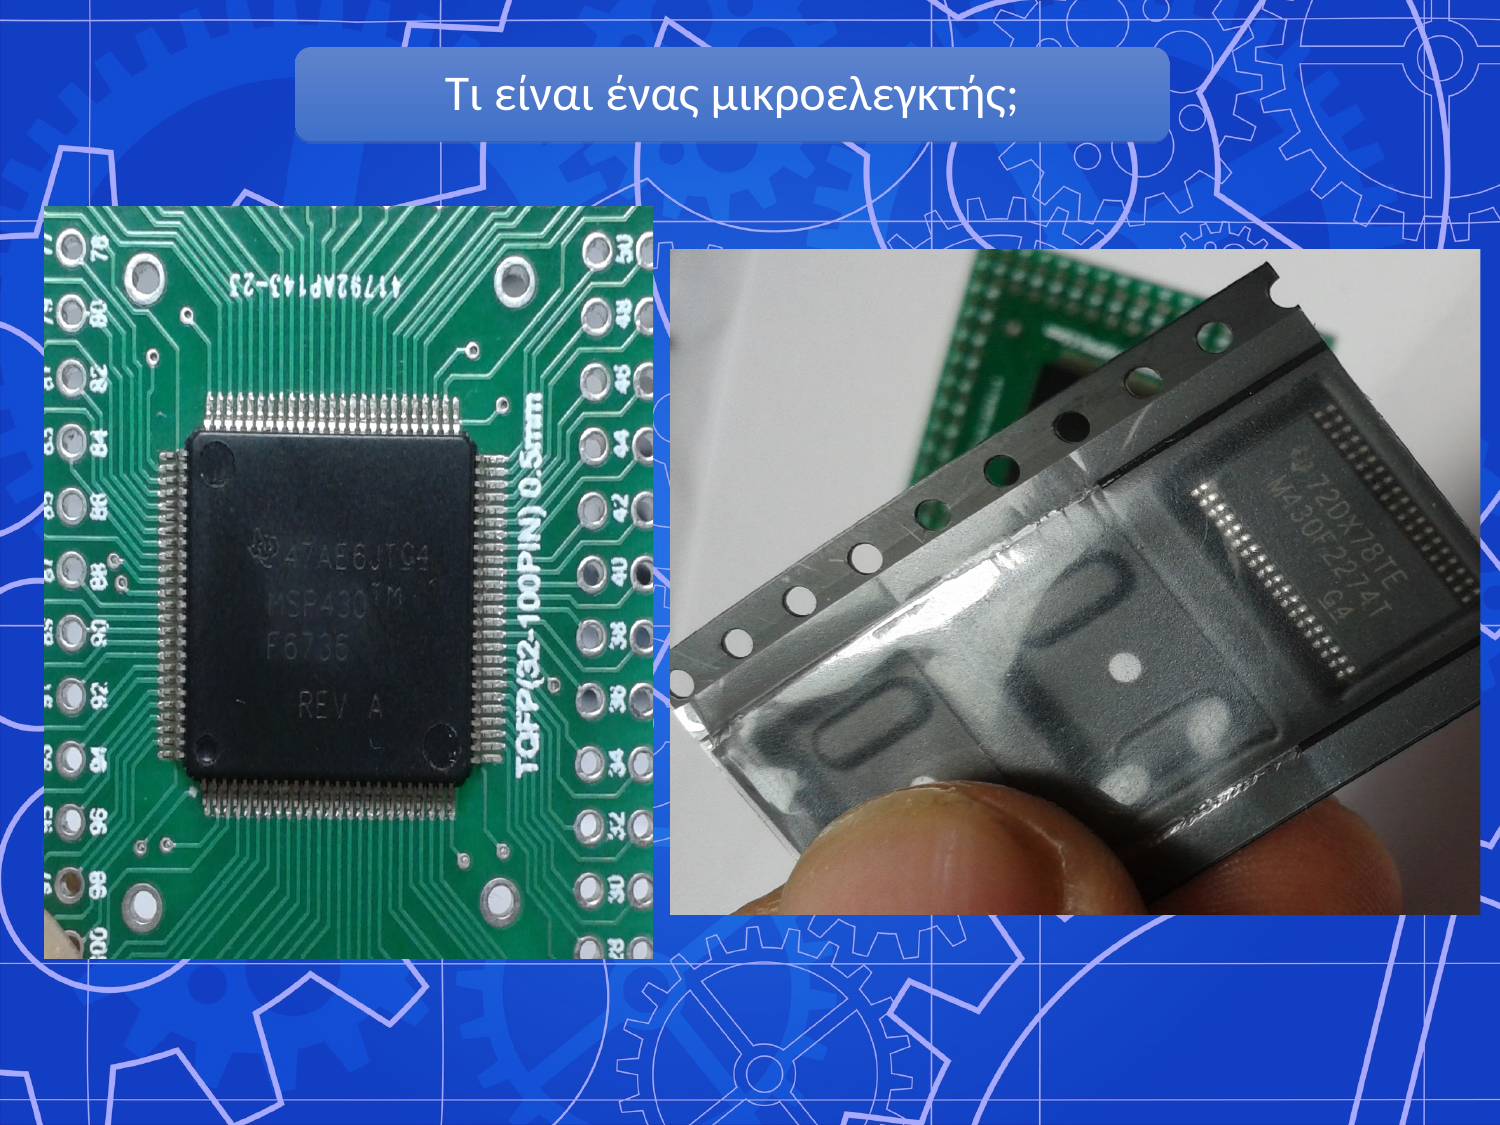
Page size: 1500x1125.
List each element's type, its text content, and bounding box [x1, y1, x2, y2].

text_box Τι είναι ένας μικροελεγκτής; [295, 47, 1170, 142]
picture [670, 249, 1481, 915]
picture [44, 206, 654, 959]
